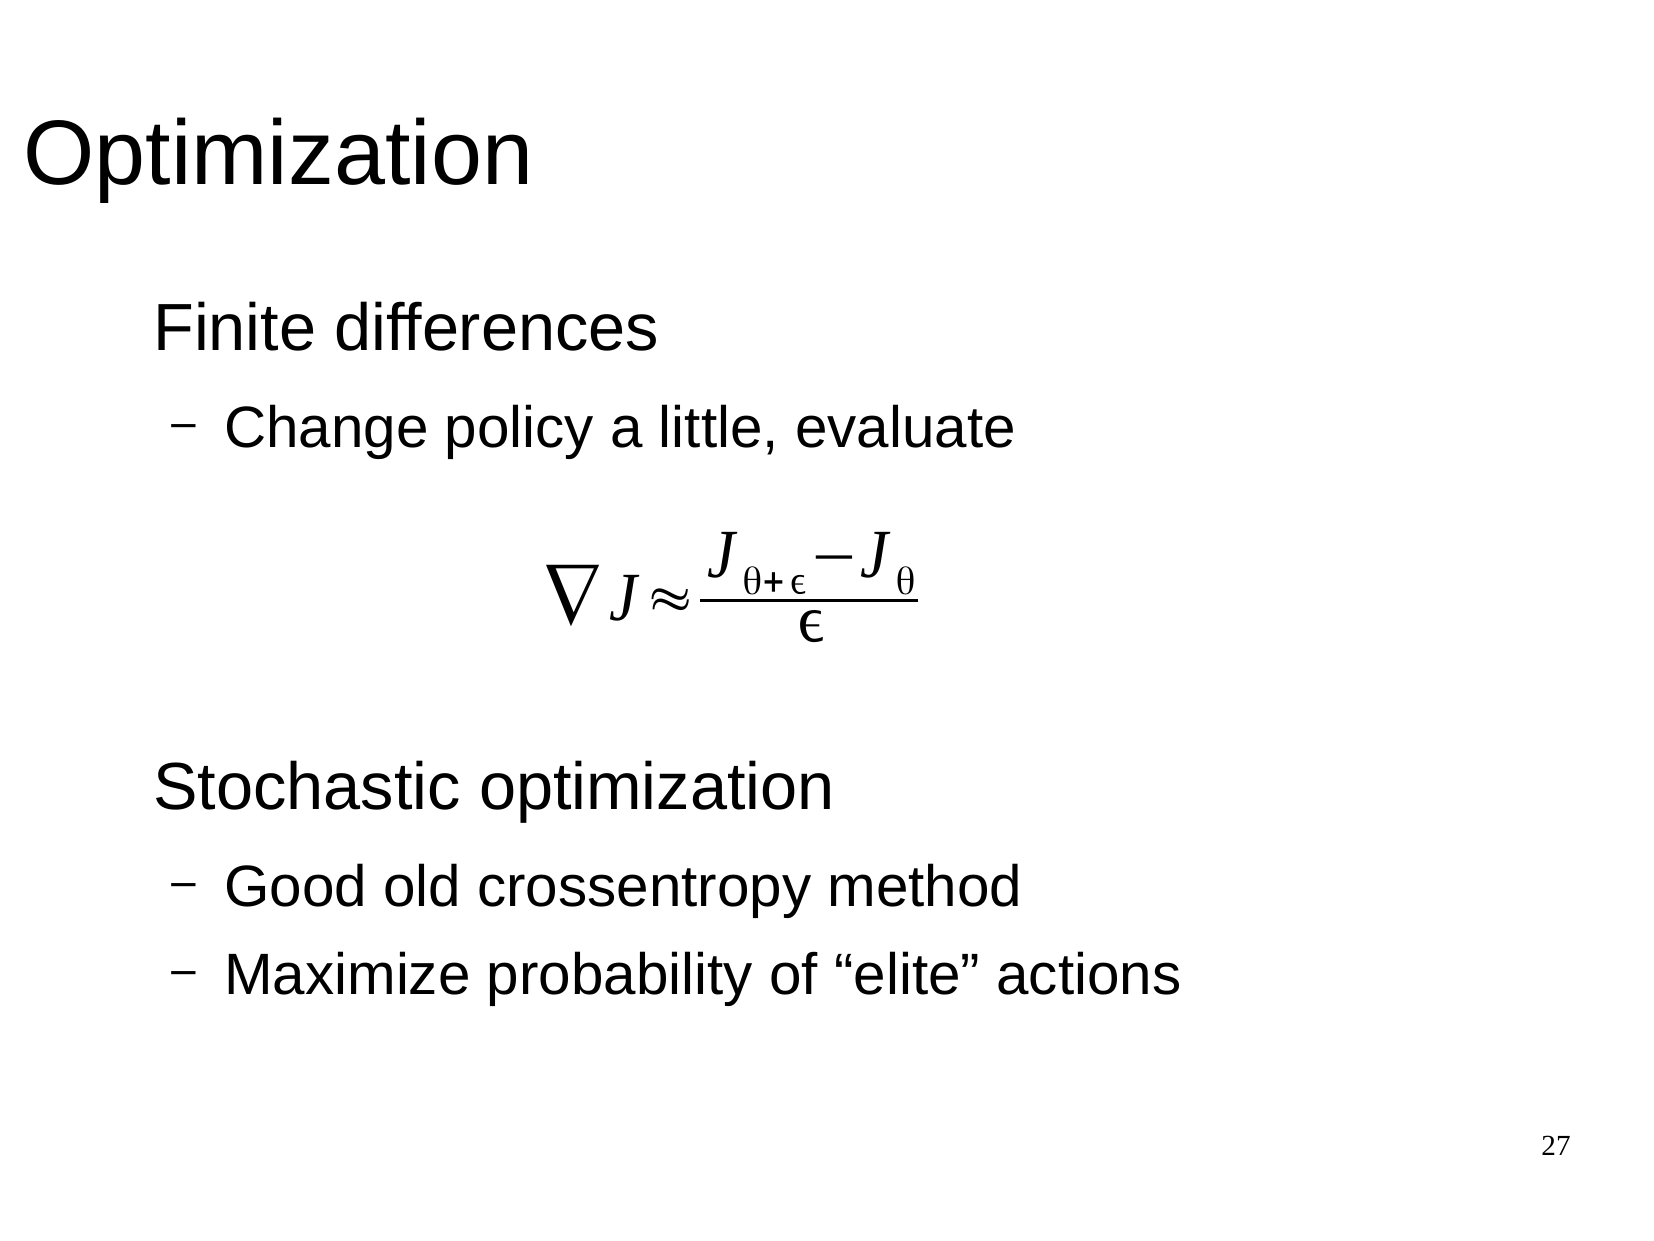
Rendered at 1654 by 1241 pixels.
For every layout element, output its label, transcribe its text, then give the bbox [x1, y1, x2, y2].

title Optimization [23, 49, 1512, 257]
chart [526, 517, 938, 644]
list Finite differences Change policy a little, evaluate Stochastic optimization Good old crossentropy method Maximize probability of “elite” actions [82, 290, 1571, 1141]
